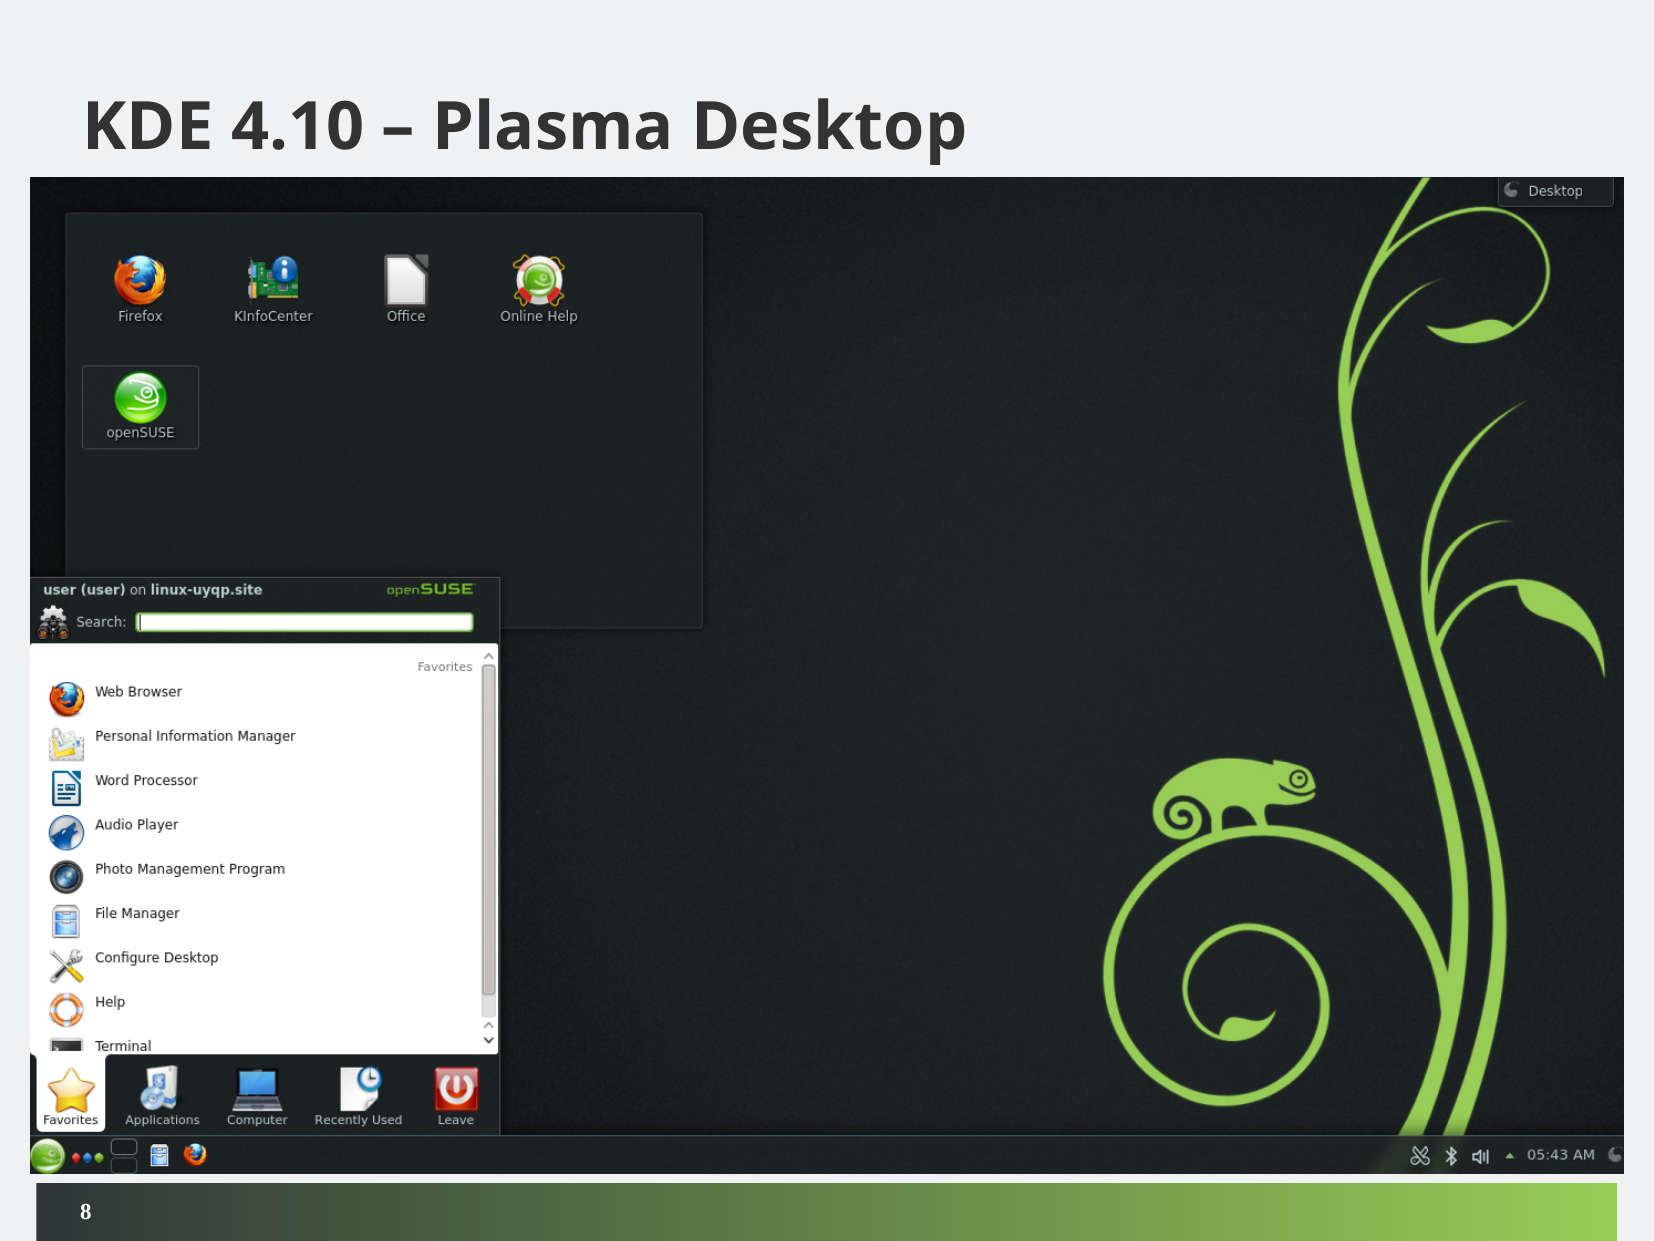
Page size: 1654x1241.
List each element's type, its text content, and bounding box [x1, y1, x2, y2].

title KDE 4.10 – Plasma Desktop [82, 49, 1571, 177]
picture [0, 0, 1654, 1241]
